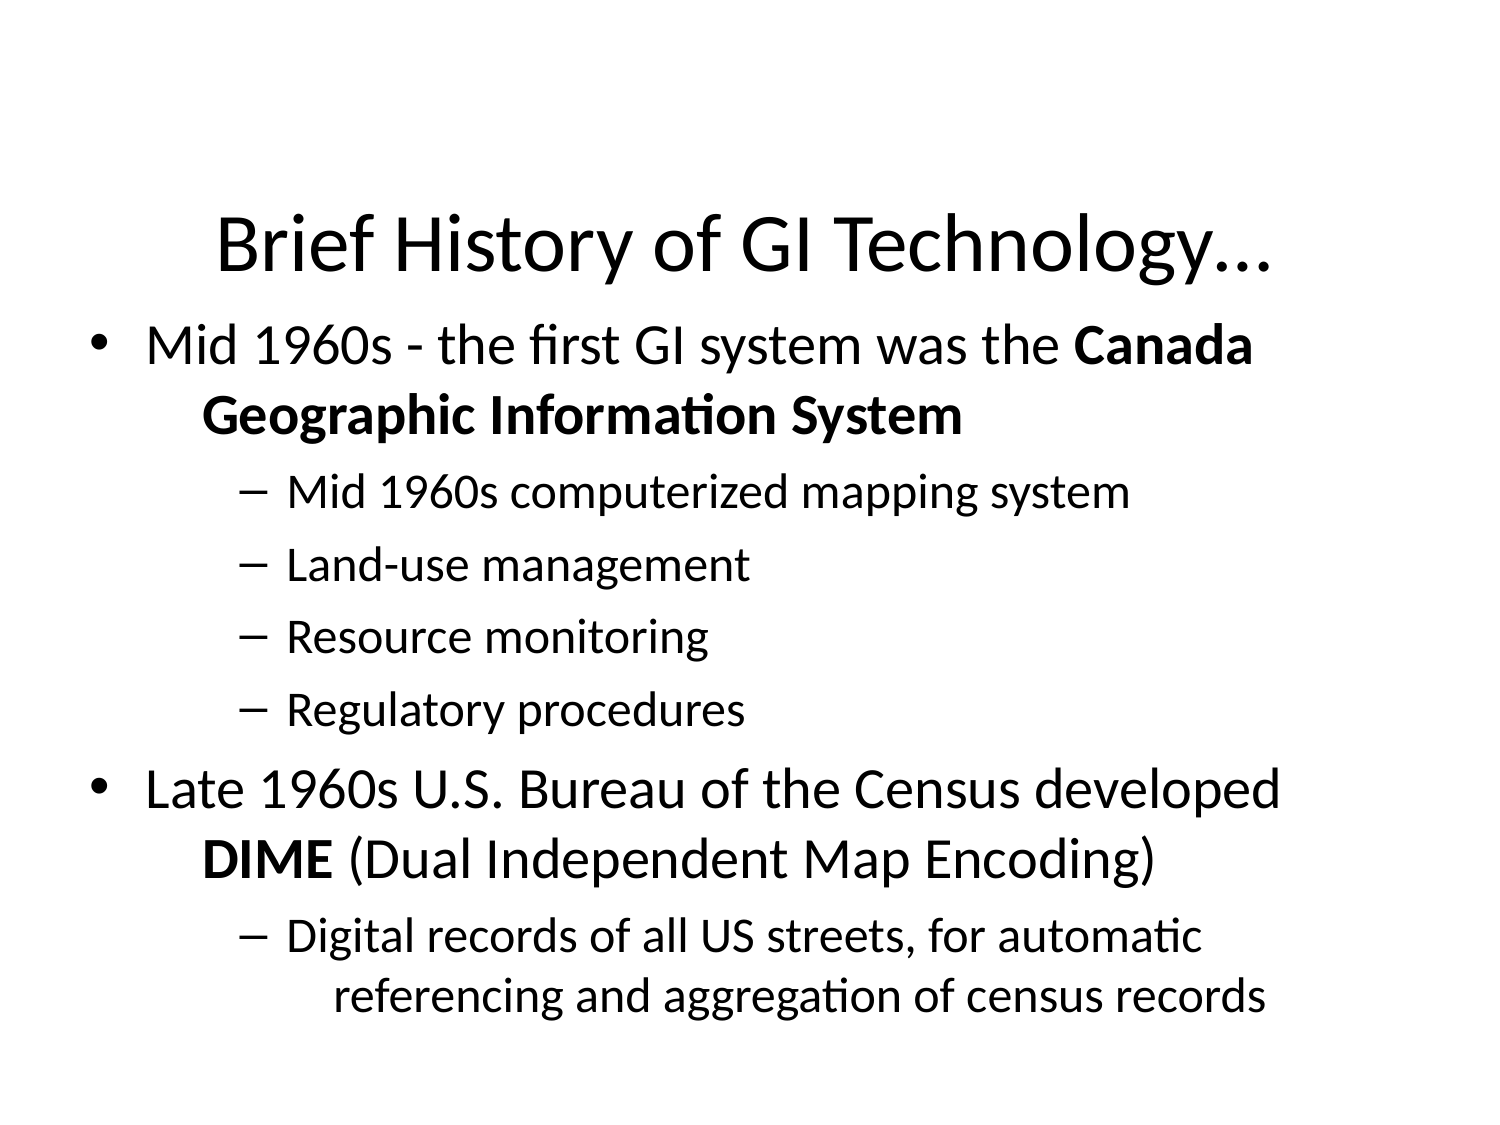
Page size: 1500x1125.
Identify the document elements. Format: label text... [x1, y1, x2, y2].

list Mid 1960s - the first GI system was the Canada Geographic Information System Mid 1960s computerized mapping system Land-use management Resource monitoring Regulatory procedures Late 1960s U.S. Bureau of the Census developed DIME (Dual Independent Map Encoding) Digital records of all US streets, for automatic referencing and aggregation of census records [74, 298, 1414, 1079]
title Brief History of GI Technology… [17, 173, 1471, 303]
